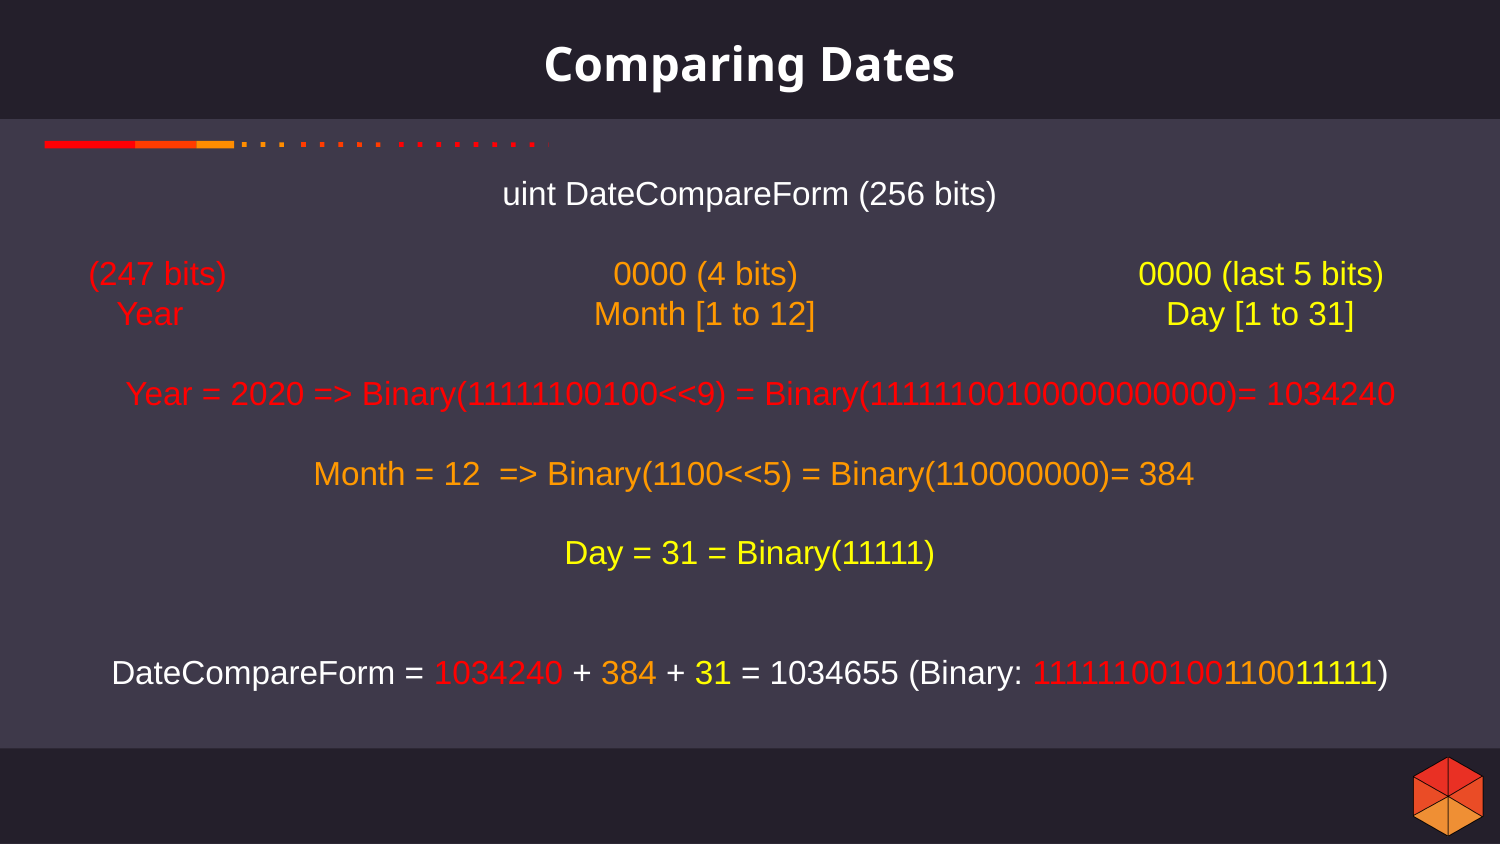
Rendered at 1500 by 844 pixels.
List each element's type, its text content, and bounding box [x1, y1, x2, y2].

text_box uint DateCompareForm (256 bits) (247 bits) 0000 (4 bits) 0000 (last 5 bits) Year Month [1 to 12] Day [1 to 31] Year = 2020 => Binary(11111100100<<9) = Binary(11111100100000000000)= 1034240 Month = 12 => Binary(1100<<5) = Binary(110000000)= 384 Day = 31 = Binary(11111) DateCompareForm = 1034240 + 384 + 31 = 1034655 (Binary: 11111100100110011111) [0, 165, 1500, 844]
title Comparing Dates [0, 19, 1500, 108]
